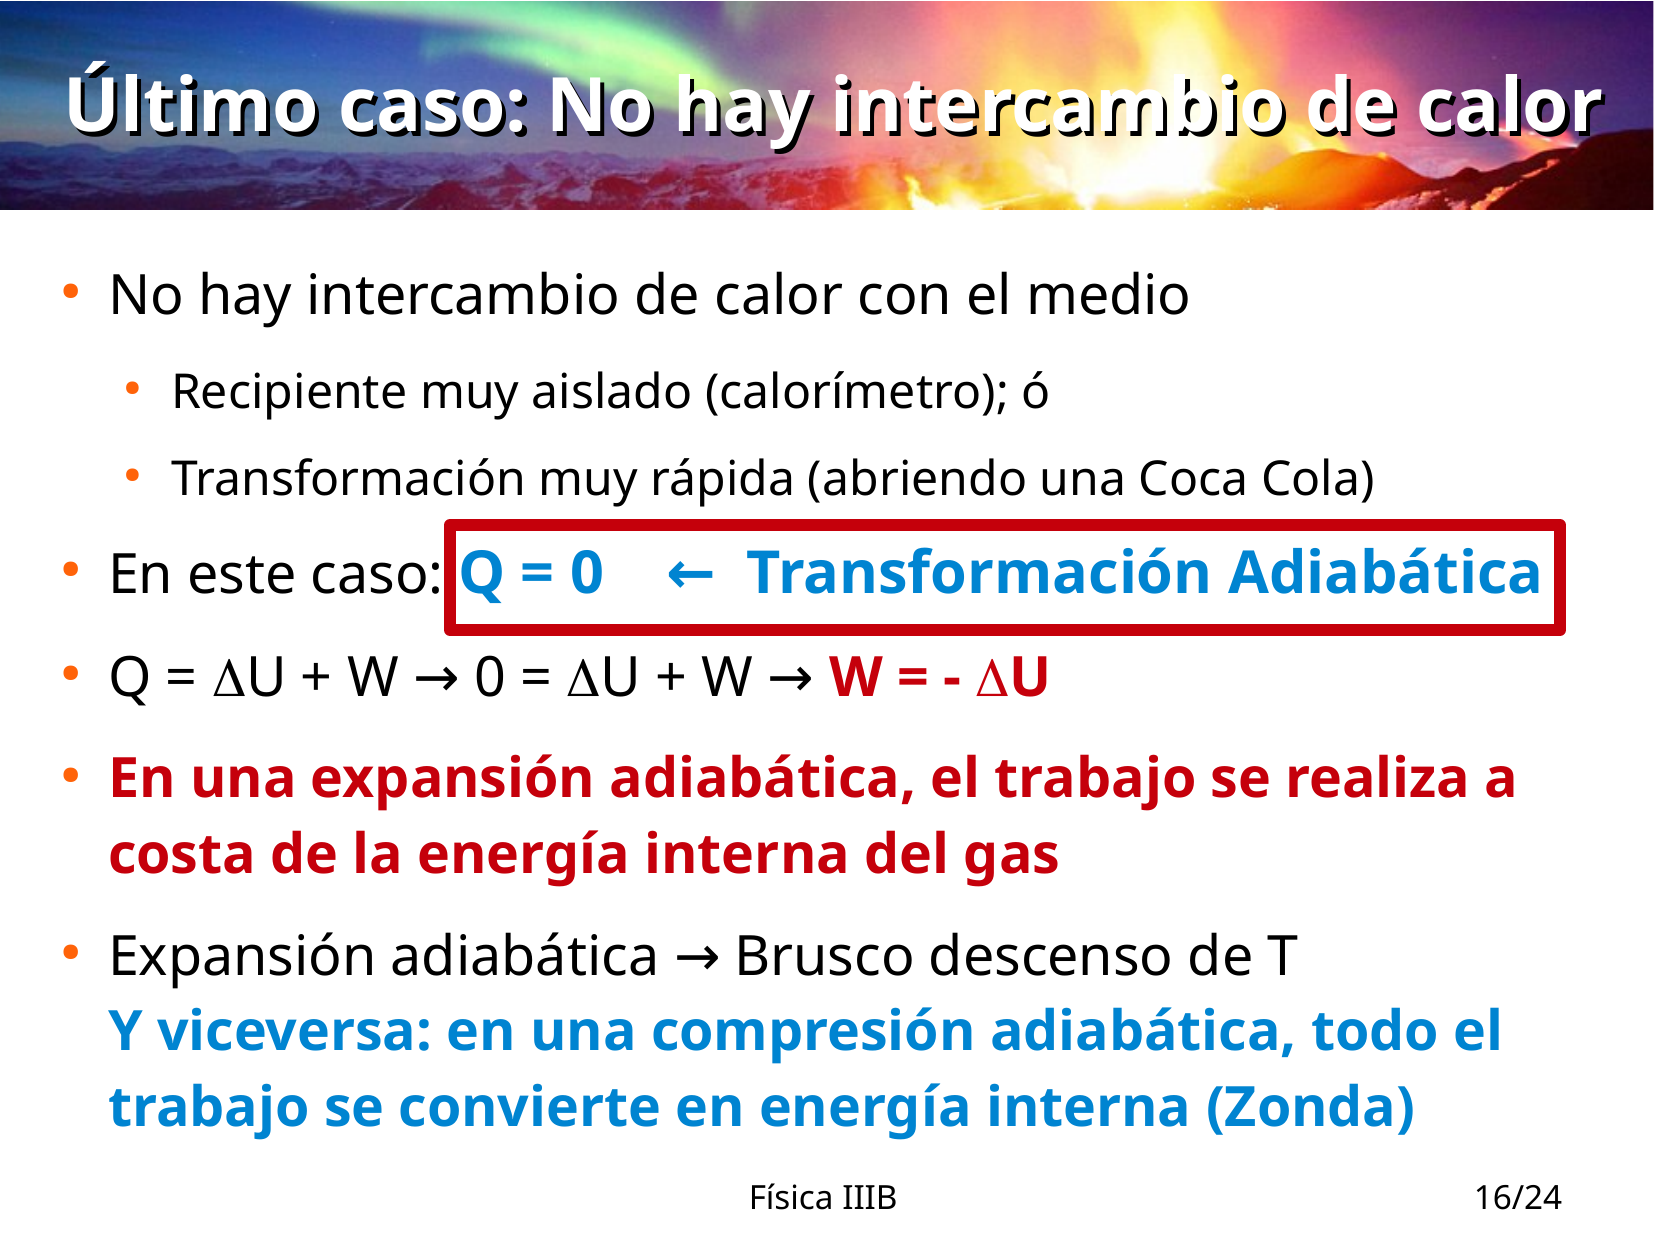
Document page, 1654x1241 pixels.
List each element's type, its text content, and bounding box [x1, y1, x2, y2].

picture [0, 1, 1654, 210]
list No hay intercambio de calor con el medio Recipiente muy aislado (calorímetro); ó Transformación muy rápida (abriendo una Coca Cola) En este caso: Q = 0 ← Transformación Adiabática Q = DU + W → 0 = DU + W → W = - DU En una expansión adiabática, el trabajo se realiza a costa de la energía interna del gas Expansión adiabática → Brusco descenso de T Y viceversa: en una compresión adiabática, todo el trabajo se convierte en energía interna (Zonda) [45, 255, 1606, 1156]
title Último caso: No hay intercambio de calor [45, 15, 1606, 191]
